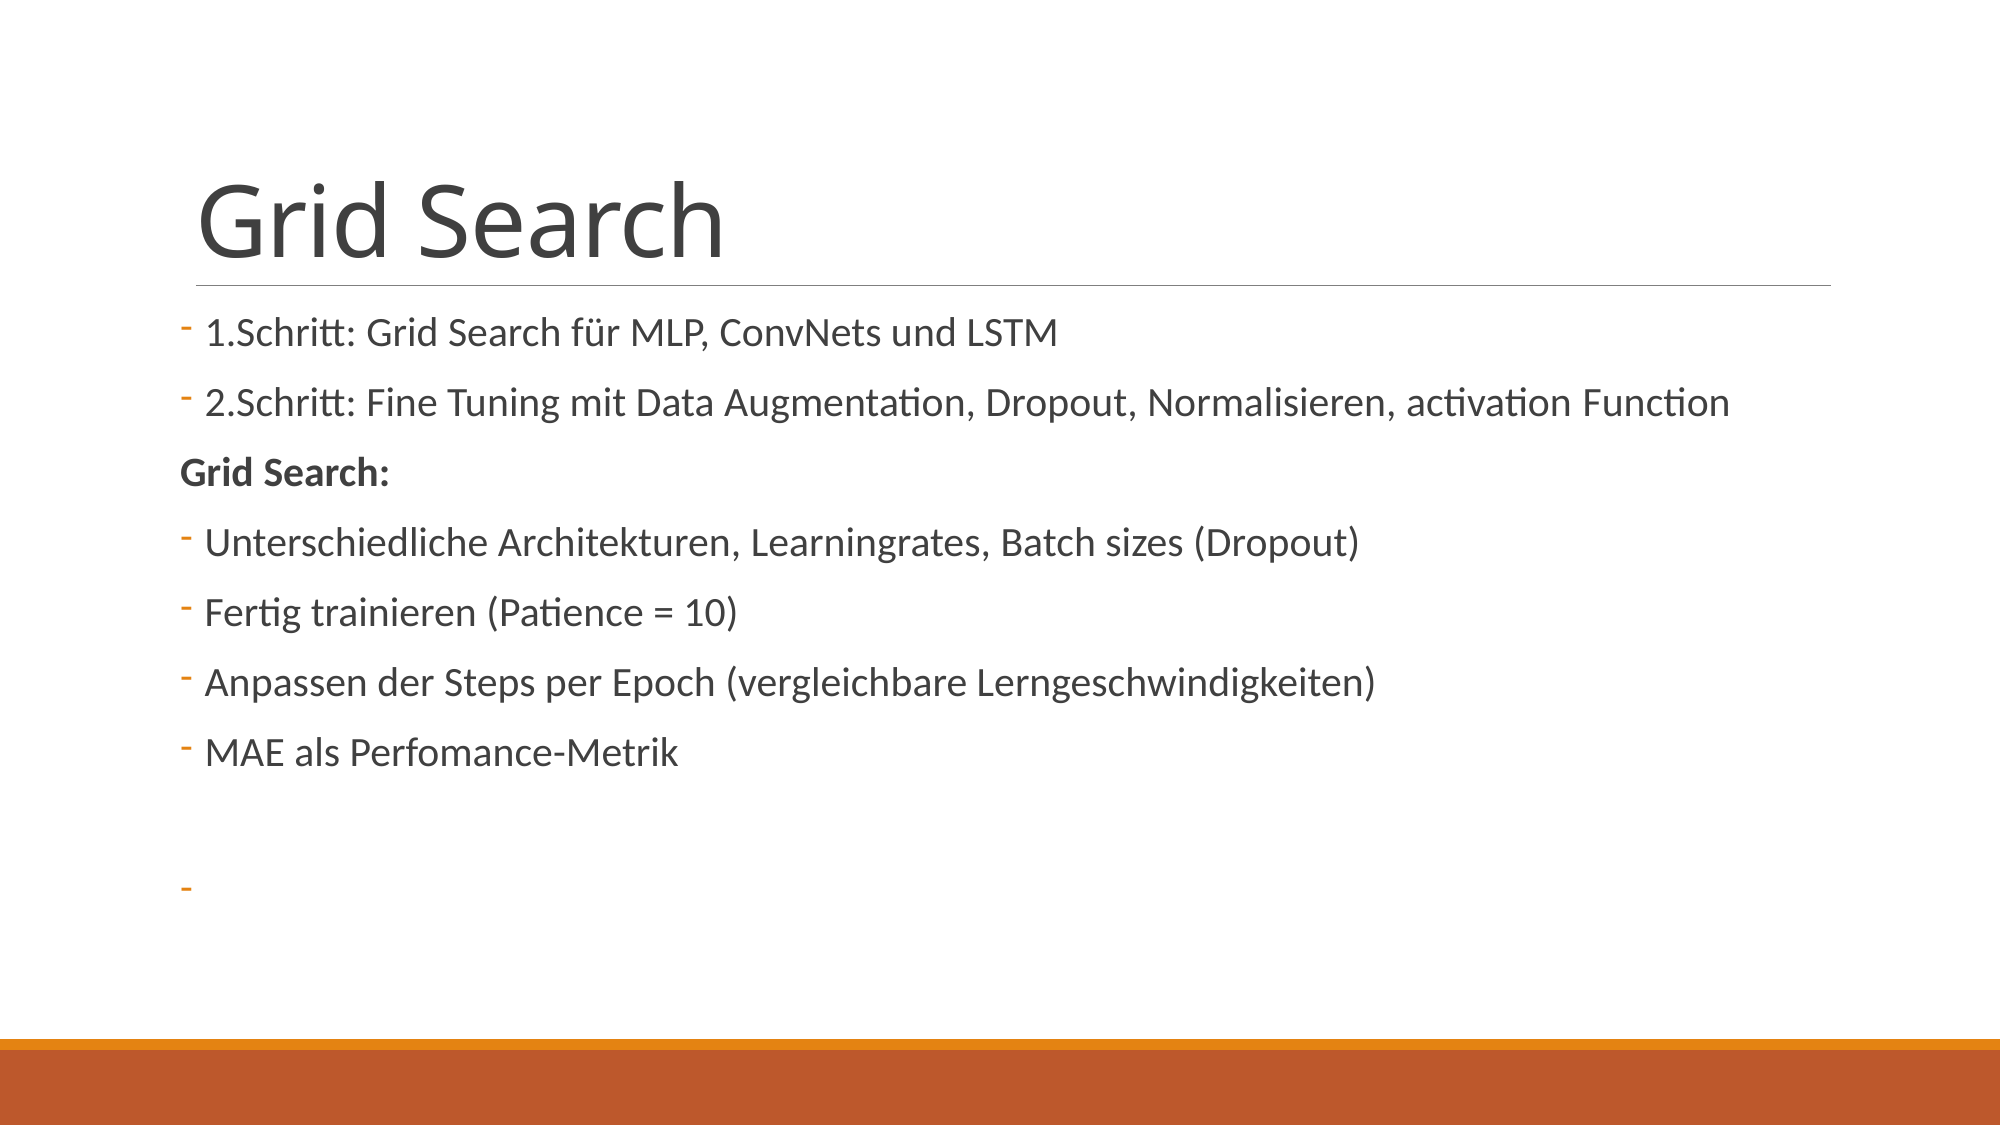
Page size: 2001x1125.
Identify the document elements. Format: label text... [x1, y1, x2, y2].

title Grid Search [180, 47, 1831, 286]
list 1.Schritt: Grid Search für MLP, ConvNets und LSTM 2.Schritt: Fine Tuning mit Data Augmentation, Dropout, Normalisieren, activation Function Grid Search: Unterschiedliche Architekturen, Learningrates, Batch sizes (Dropout) Fertig trainieren (Patience = 10) Anpassen der Steps per Epoch (vergleichbare Lerngeschwindigkeiten) MAE als Perfomance-Metrik [180, 302, 1831, 963]
